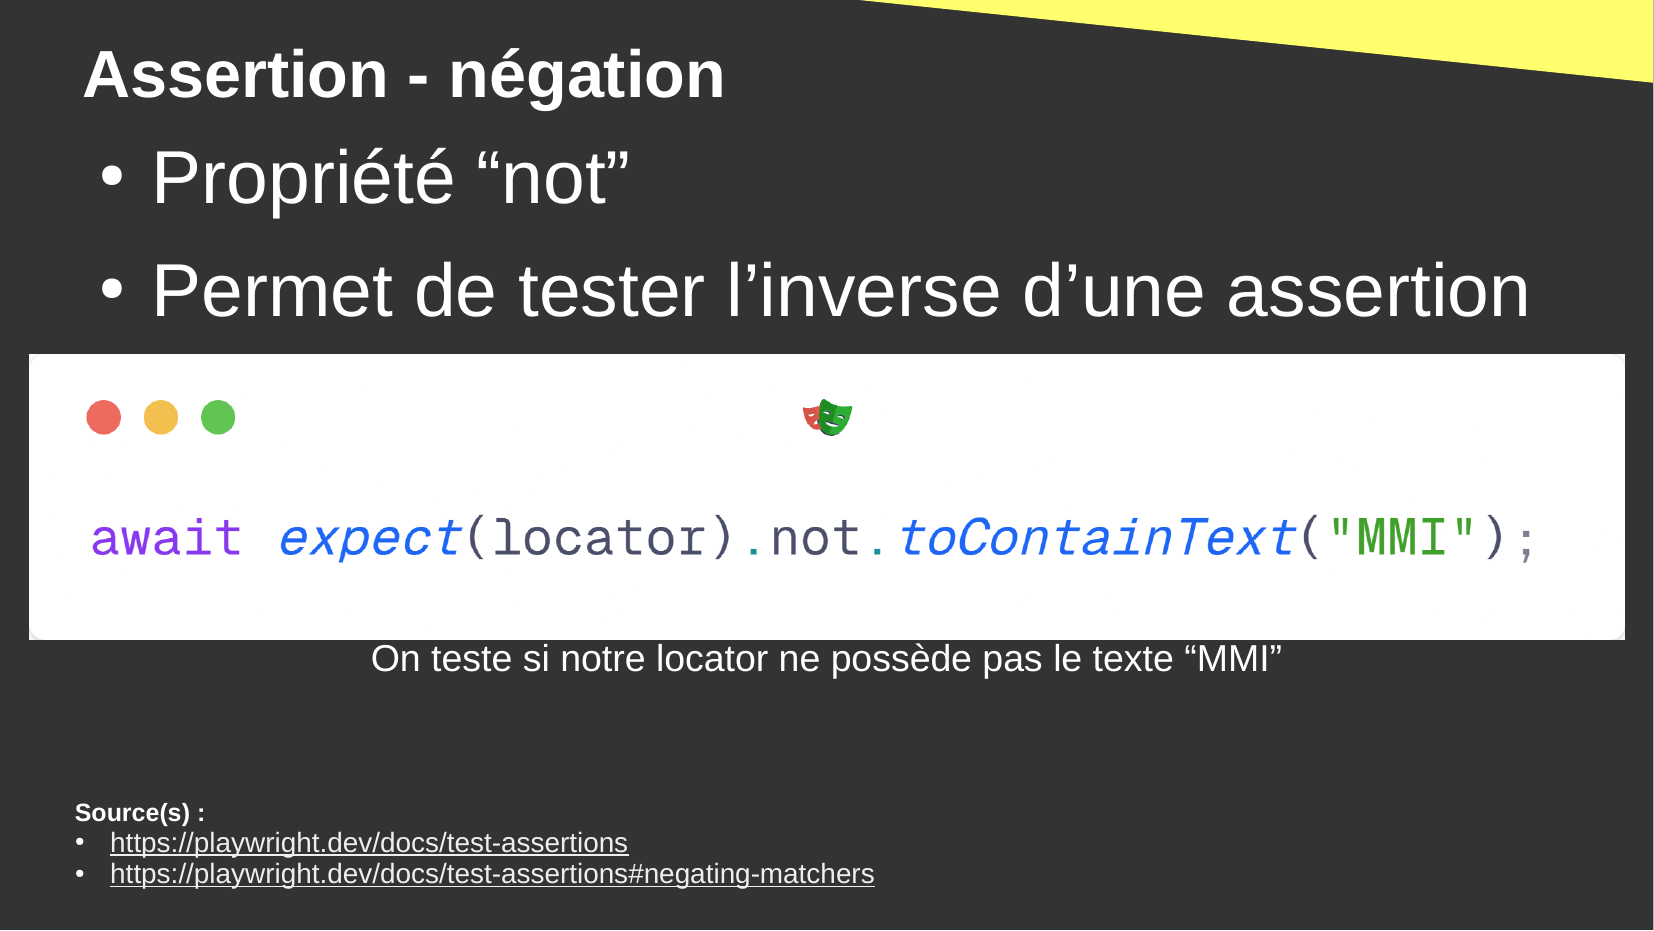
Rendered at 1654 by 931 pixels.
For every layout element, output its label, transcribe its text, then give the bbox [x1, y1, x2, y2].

title Assertion - négation [82, 37, 1004, 119]
list Propriété “not” Permet de tester l’inverse d’une assertion [80, 135, 1619, 354]
text_box [859, 0, 1653, 83]
list On teste si notre locator ne possède pas le texte “MMI” [165, 640, 1489, 697]
text_box Source(s) : https://playwright.dev/docs/test-assertions https://playwright.dev/docs/test-assertions#negating-matchers [60, 791, 1546, 898]
picture [29, 354, 1625, 640]
